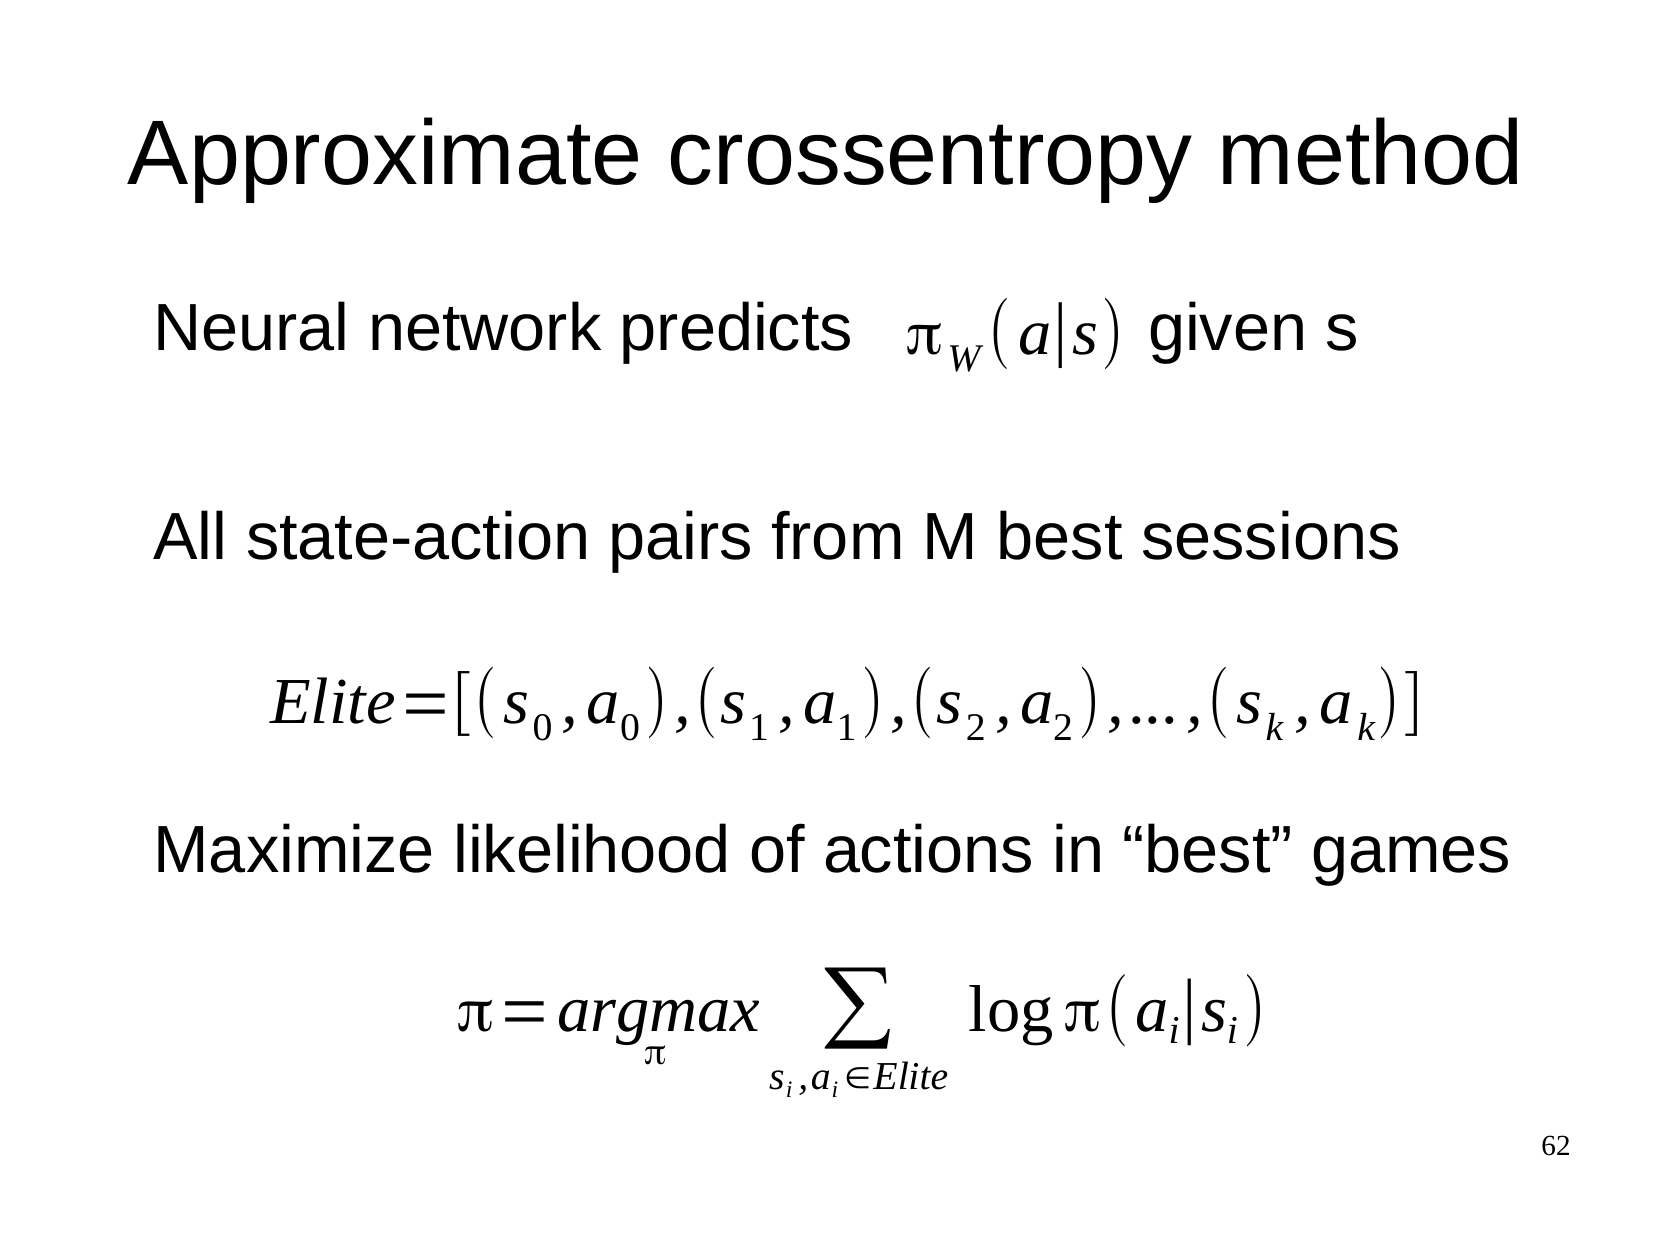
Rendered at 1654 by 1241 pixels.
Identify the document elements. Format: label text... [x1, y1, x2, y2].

chart [440, 961, 1282, 1102]
title Approximate crossentropy method [82, 49, 1571, 257]
list Neural network predicts given s All state-action pairs from M best sessions Maximize likelihood of actions in “best” games [82, 290, 1571, 1010]
chart [889, 293, 1139, 379]
chart [249, 662, 1439, 747]
